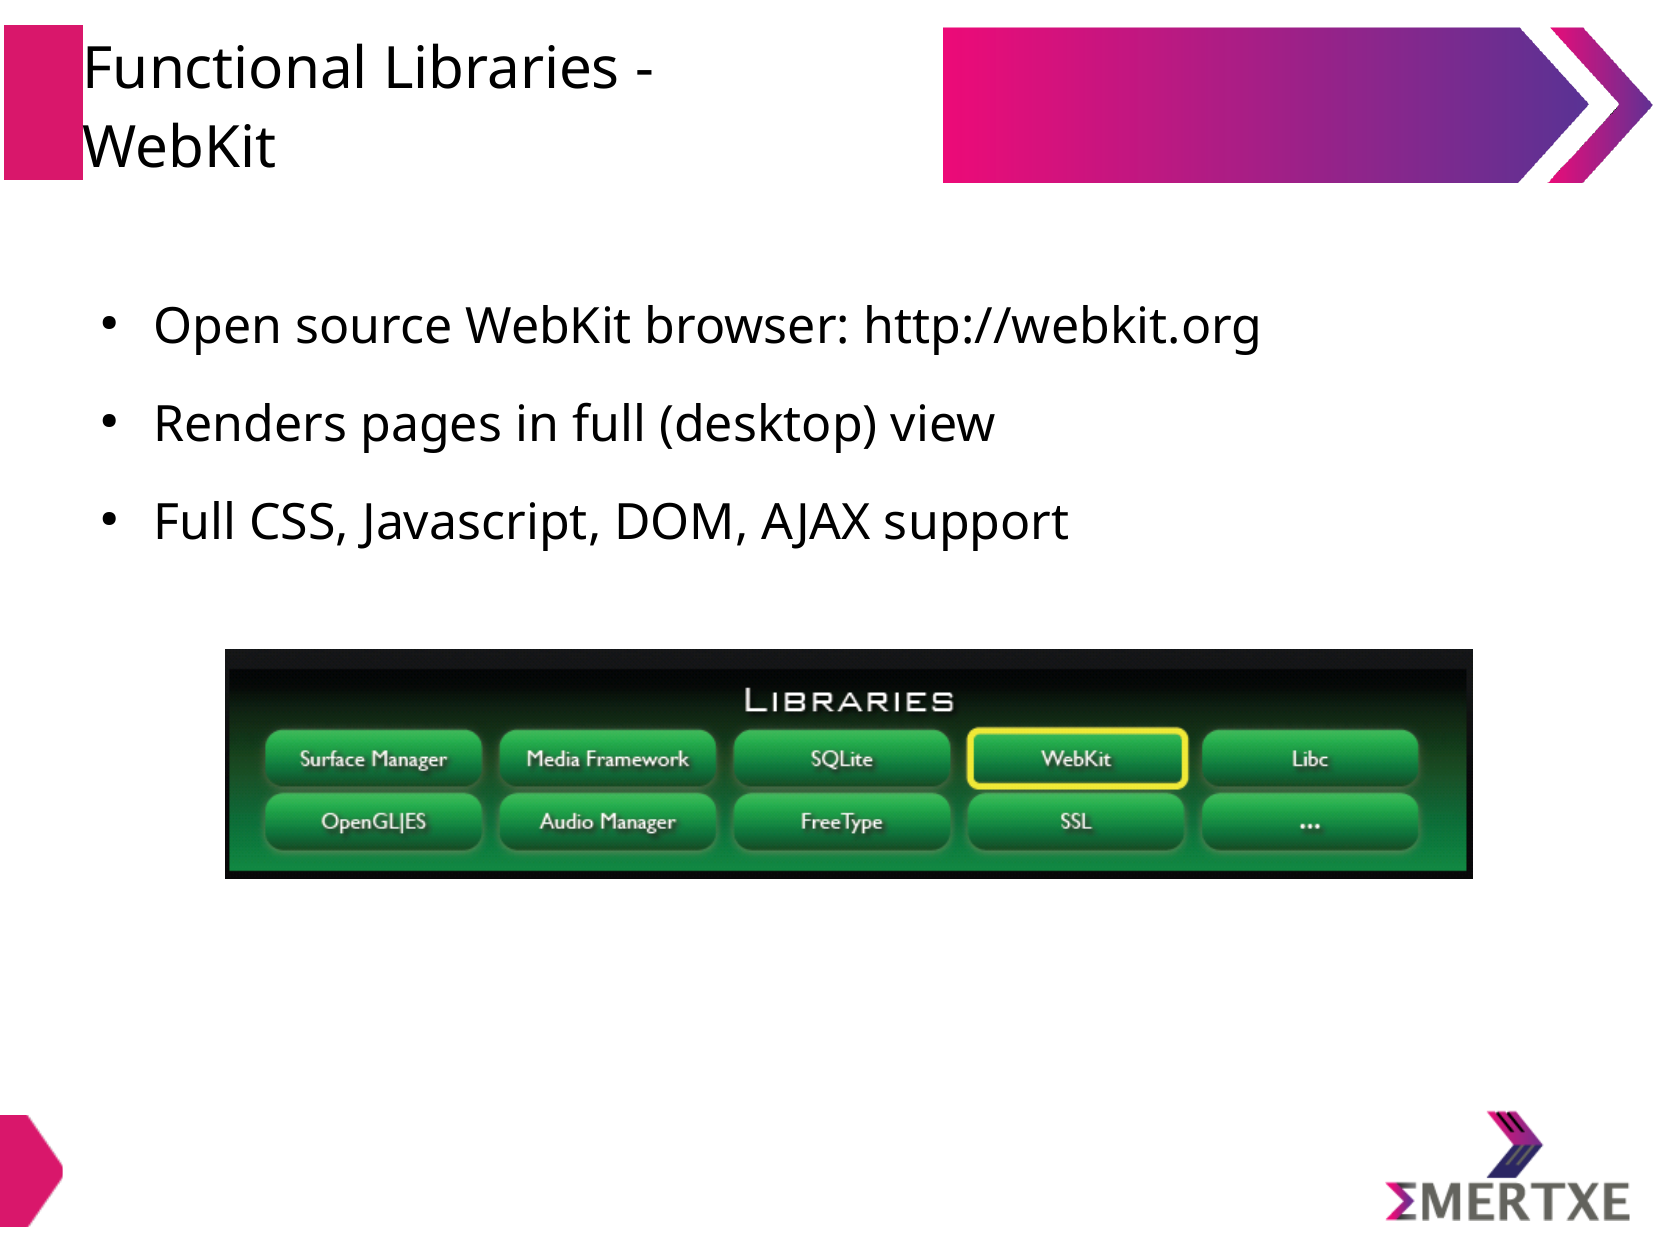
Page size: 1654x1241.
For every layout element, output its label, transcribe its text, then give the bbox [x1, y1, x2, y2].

picture [1385, 1107, 1631, 1221]
picture [225, 649, 1473, 879]
list Open source WebKit browser: http://webkit.org Renders pages in full (desktop) view Full CSS, Javascript, DOM, AJAX support [82, 290, 1571, 1010]
picture [1571, 27, 1653, 183]
title Functional Libraries - WebKit [82, 2, 1571, 210]
